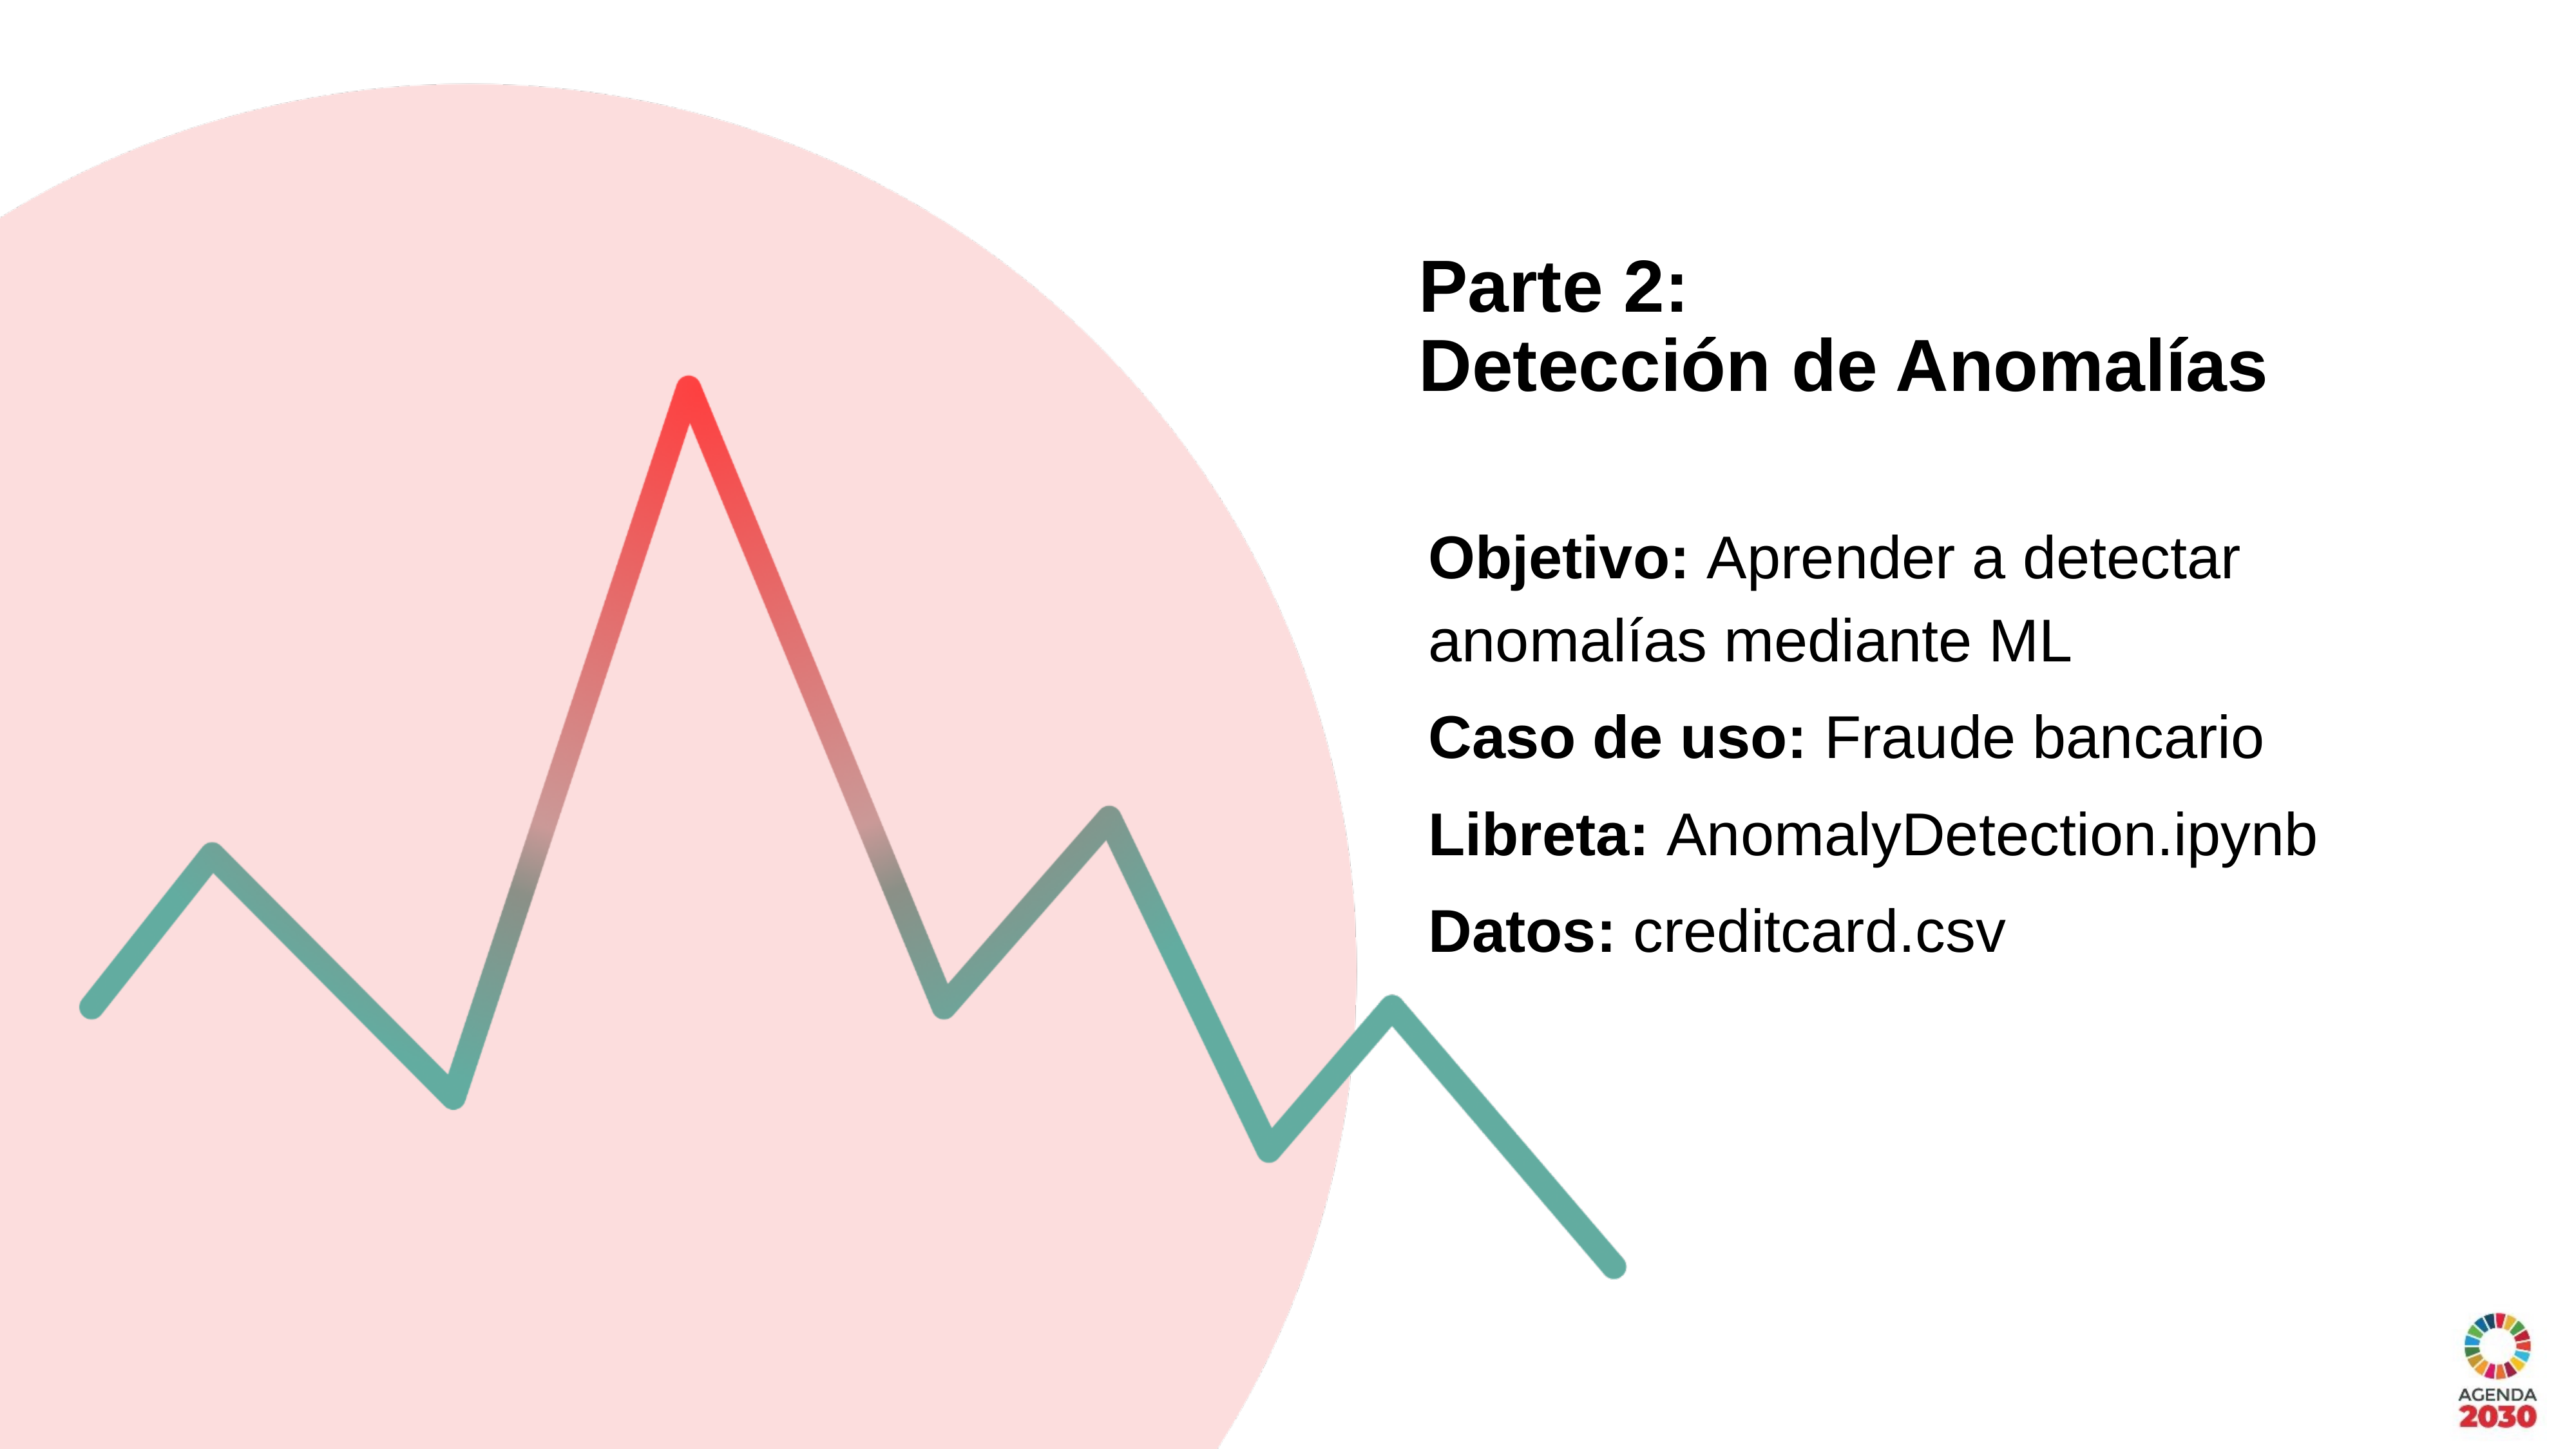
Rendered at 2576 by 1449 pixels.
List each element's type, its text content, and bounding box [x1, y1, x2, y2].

title Parte 2: Detección de Anomalías [1409, 240, 2449, 413]
list Objetivo: Aprender a detectar anomalías mediante ML Caso de uso: Fraude bancario Libreta: AnomalyDetection.ipynb Datos: creditcard.csv [1409, 497, 2449, 1186]
picture [2450, 1297, 2547, 1441]
picture [0, 54, 2170, 1449]
